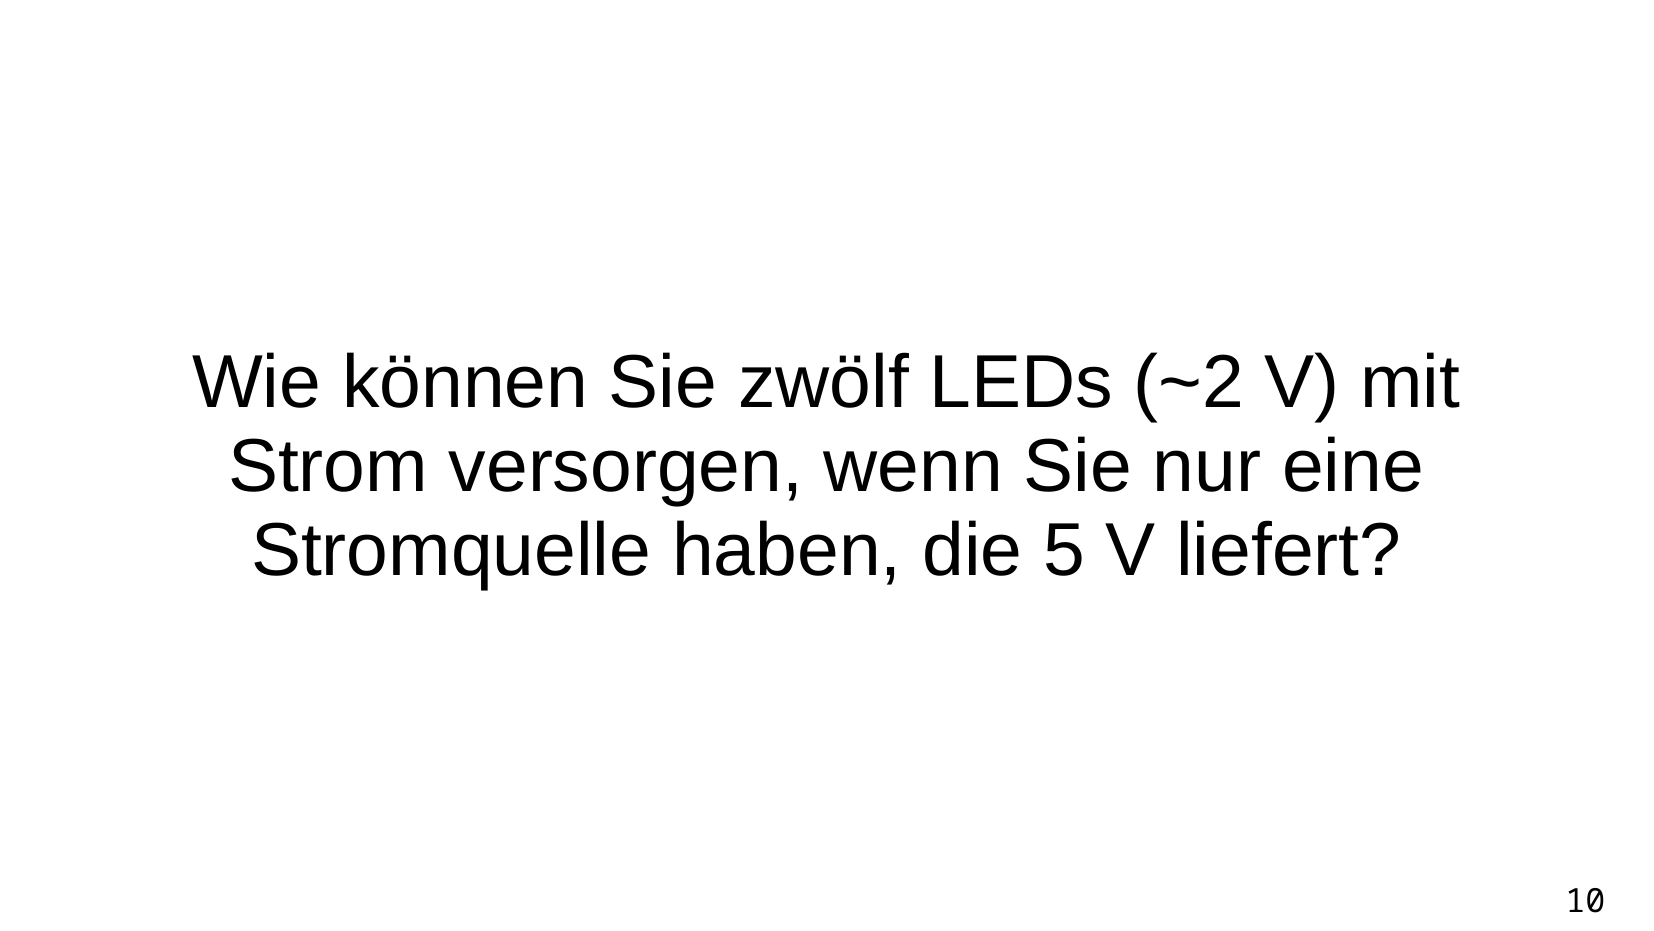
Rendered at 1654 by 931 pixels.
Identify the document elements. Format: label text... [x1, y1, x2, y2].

list Wie können Sie zwölf LEDs (~2 V) mit Strom versorgen, wenn Sie nur eine Stromquelle haben, die 5 V liefert? [82, 90, 1571, 841]
